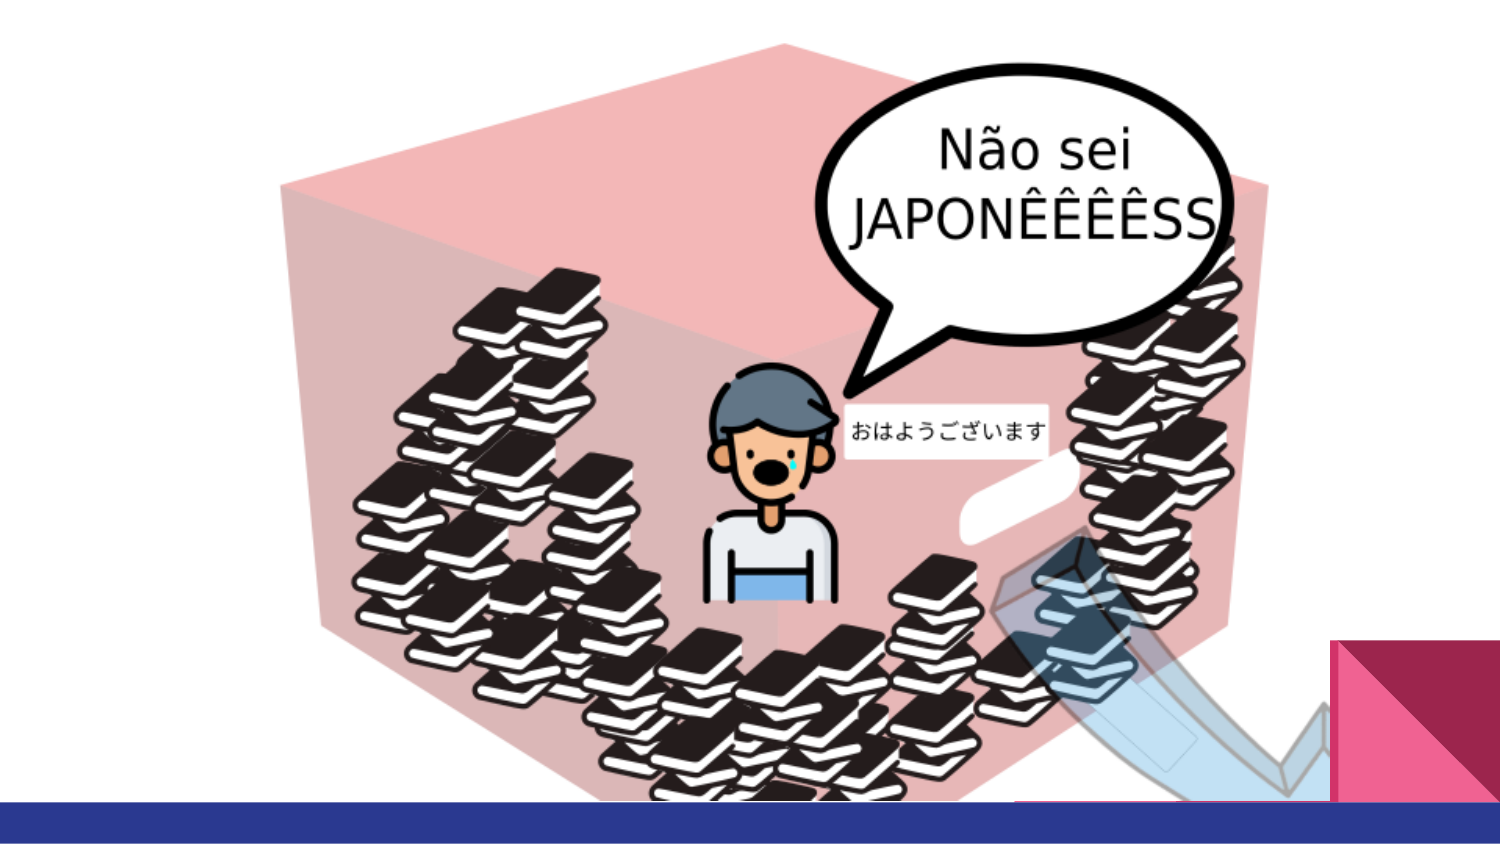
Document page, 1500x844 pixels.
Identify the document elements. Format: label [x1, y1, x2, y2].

picture [237, 42, 1330, 801]
